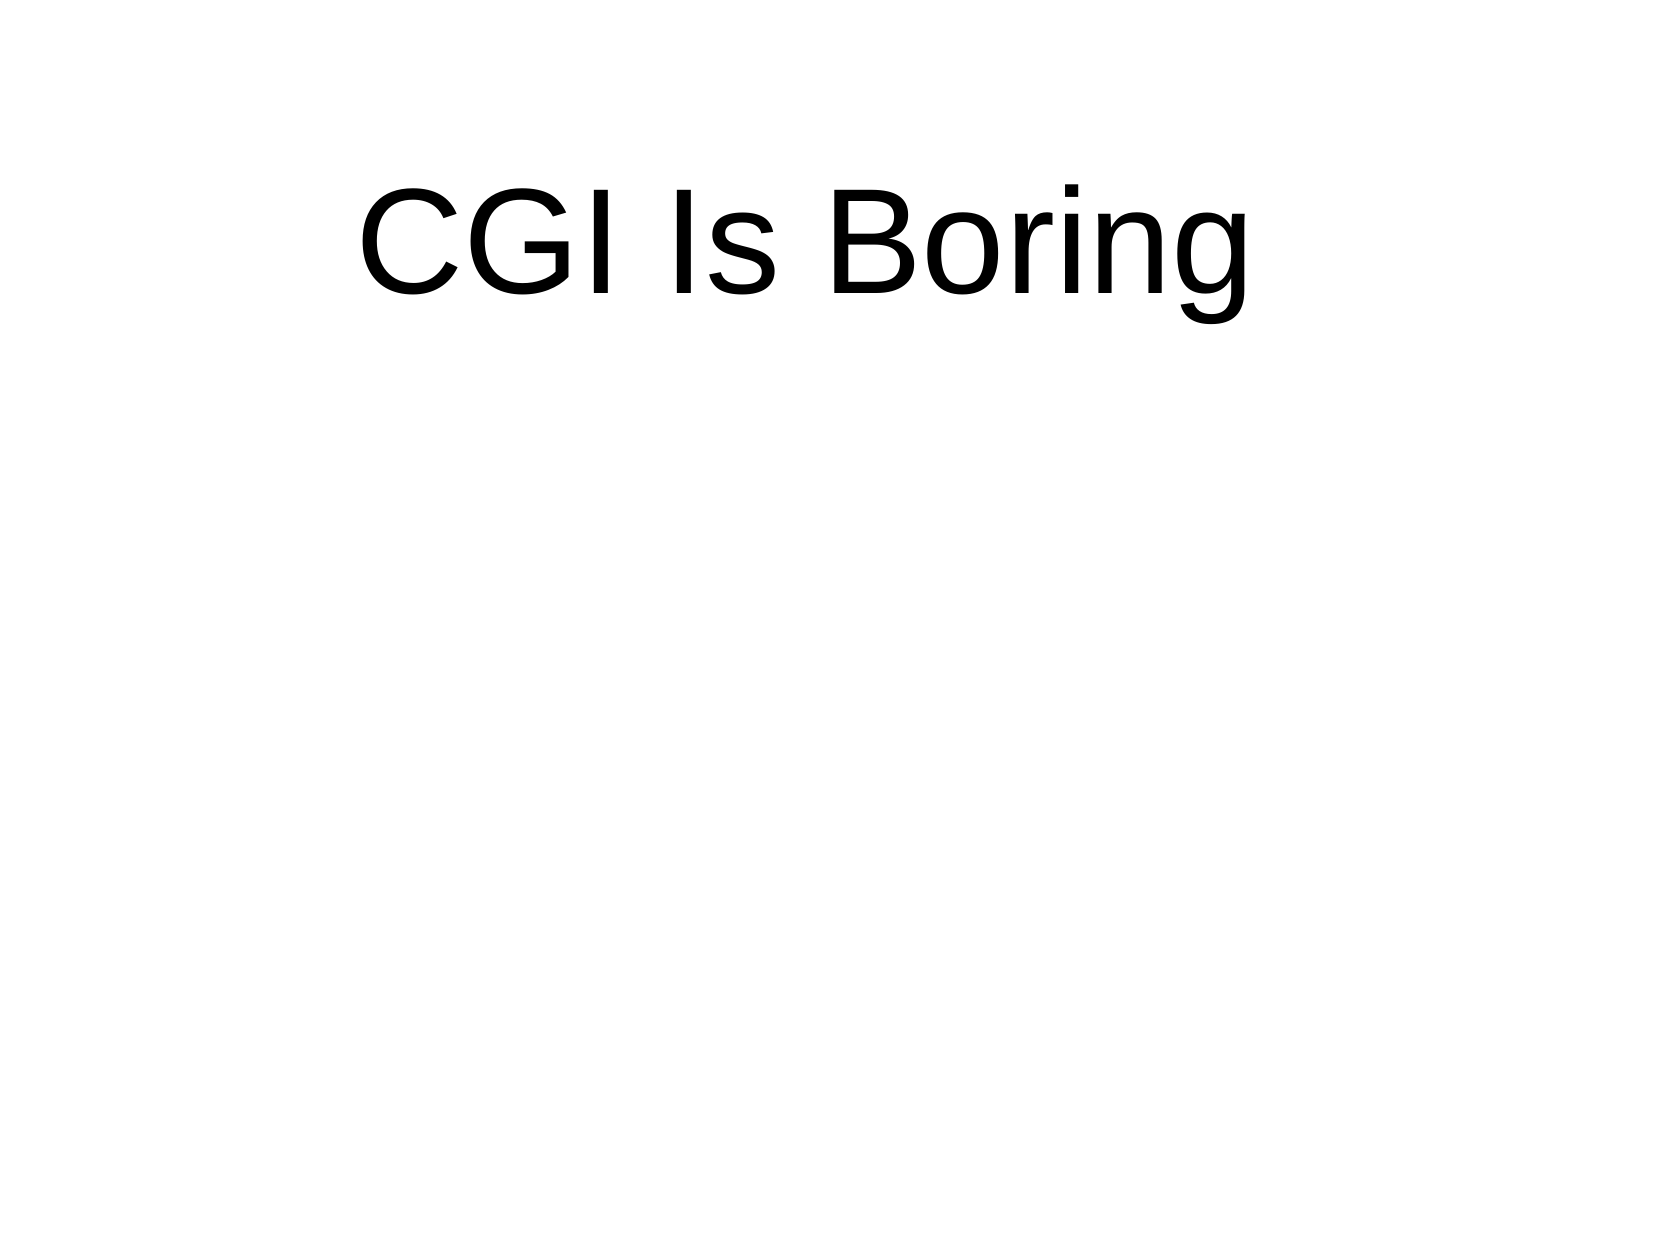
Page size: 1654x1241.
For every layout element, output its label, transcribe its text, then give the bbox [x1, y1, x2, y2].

text_box CGI Is Boring [187, 150, 1426, 333]
